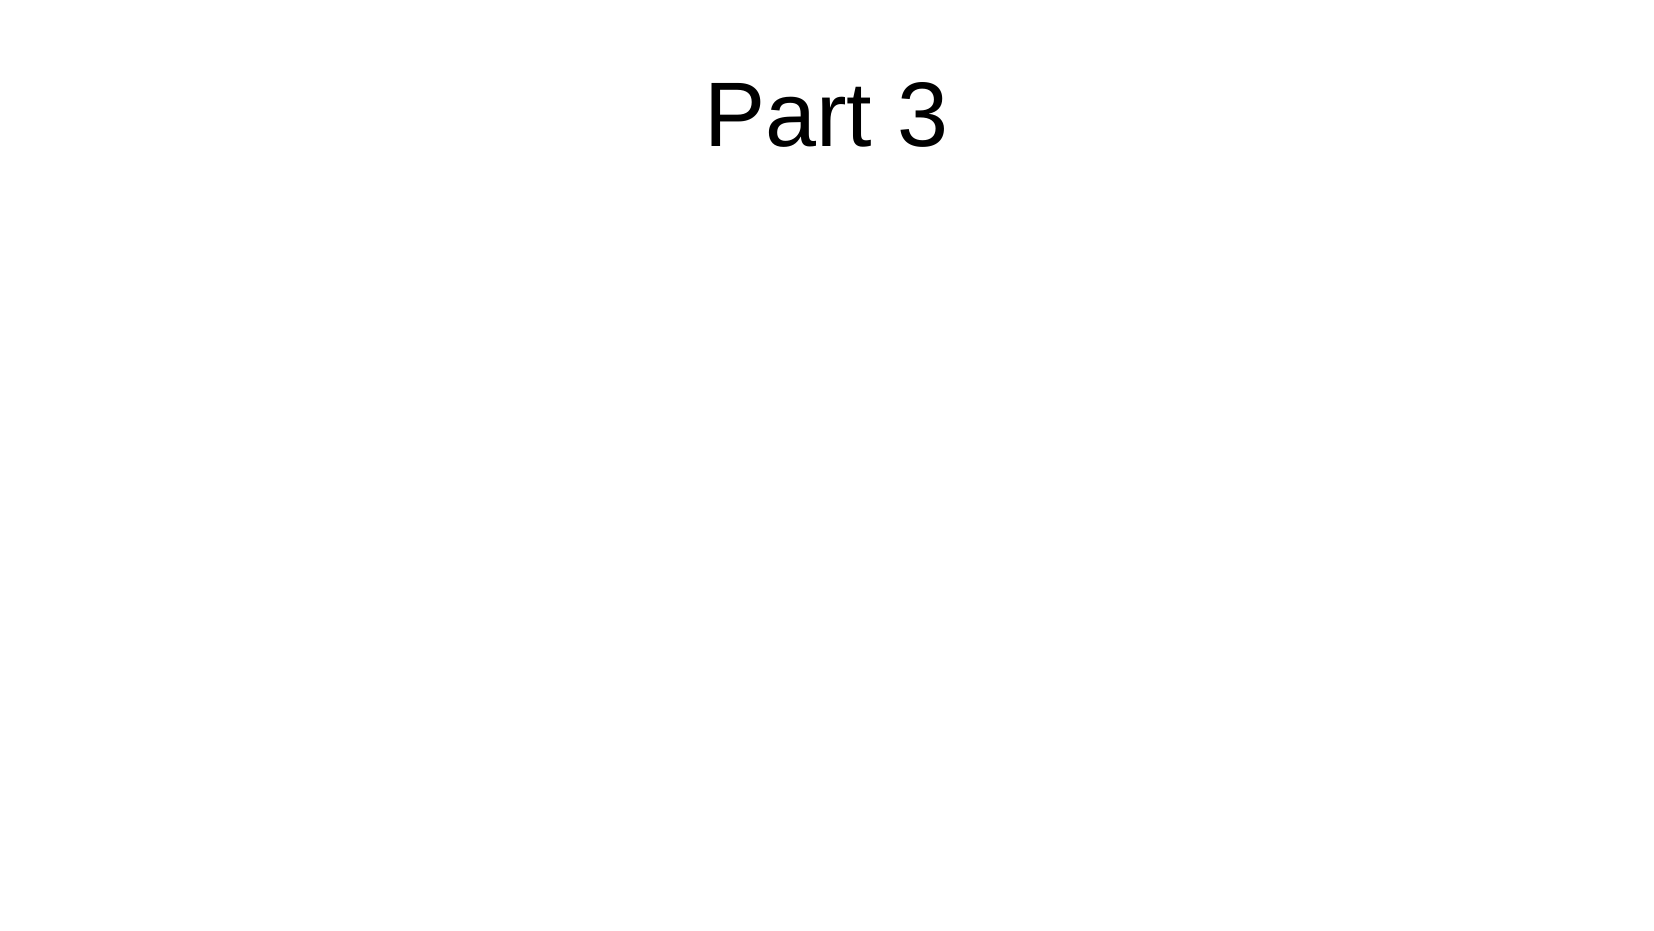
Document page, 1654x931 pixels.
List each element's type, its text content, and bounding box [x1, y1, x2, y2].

title Part 3 [82, 37, 1571, 193]
